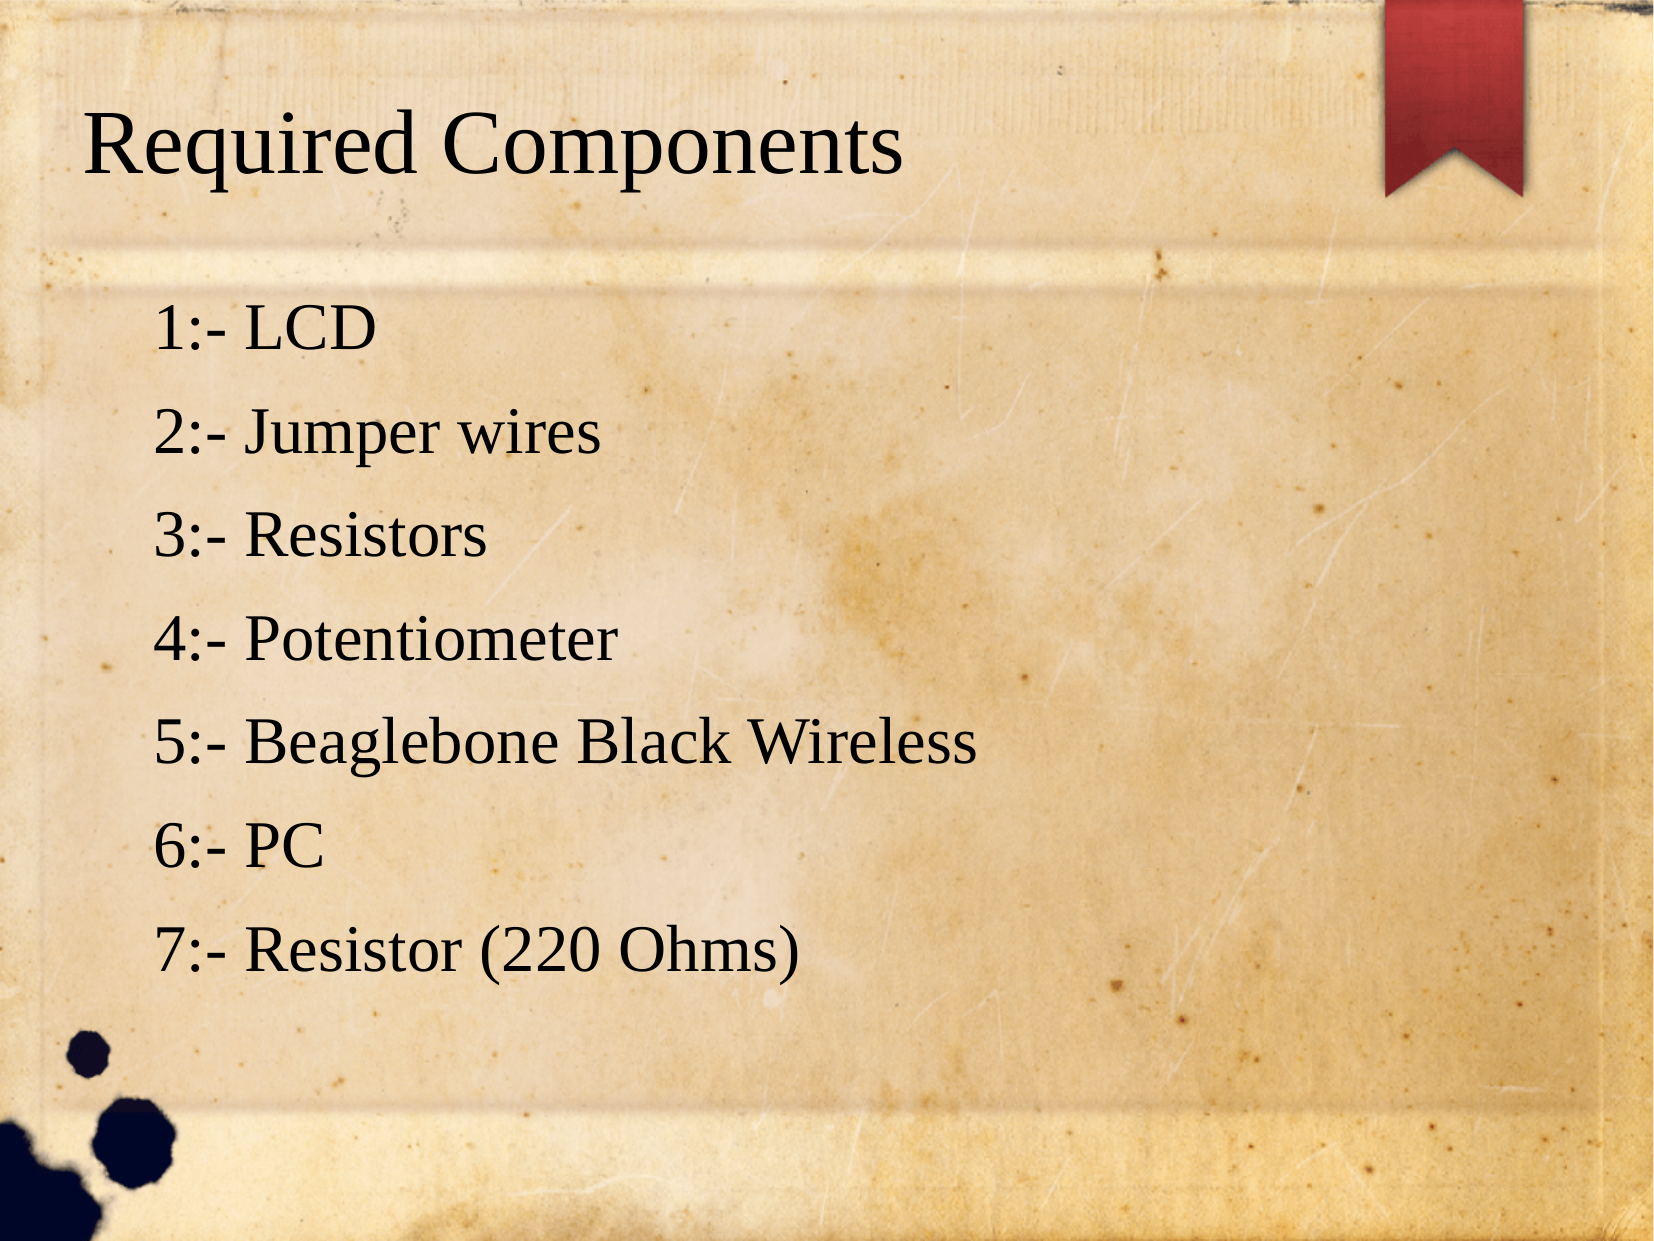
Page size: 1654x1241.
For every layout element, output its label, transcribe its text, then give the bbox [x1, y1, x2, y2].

list 1:- LCD 2:- Jumper wires 3:- Resistors 4:- Potentiometer 5:- Beaglebone Black Wireless 6:- PC 7:- Resistor (220 Ohms) [82, 290, 1538, 1010]
title Required Components [82, 49, 1347, 237]
picture [0, 0, 1654, 1241]
